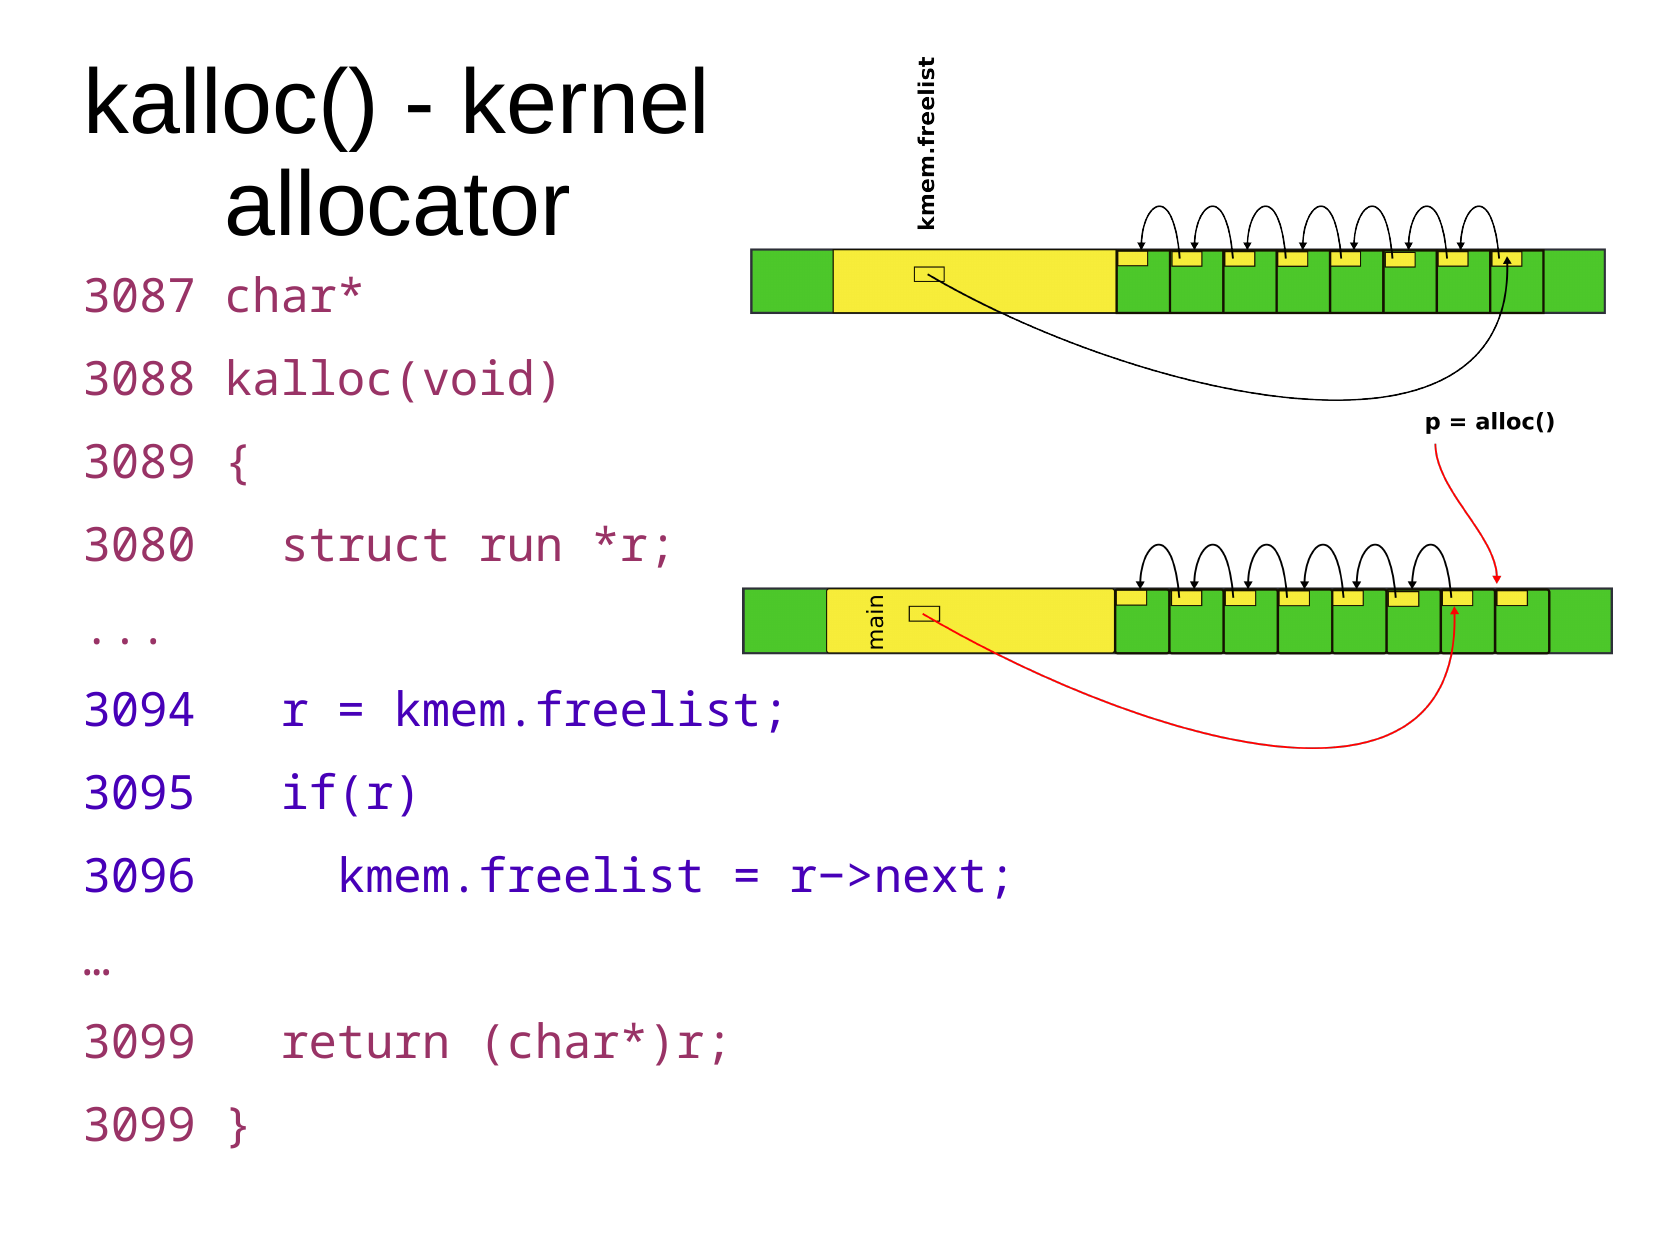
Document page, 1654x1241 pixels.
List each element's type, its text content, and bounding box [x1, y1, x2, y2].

list 3087 char* 3088 kalloc(void) 3089 { 3080 struct run *r; ... 3094 r = kmem.freelist; 3095 if(r) 3096 kmem.freelist = r−>next; … 3099 return (char*)r; 3099 } [82, 262, 1571, 1163]
title kalloc() - kernel allocator [82, 49, 713, 257]
picture [750, 57, 1606, 401]
picture [742, 412, 1613, 749]
